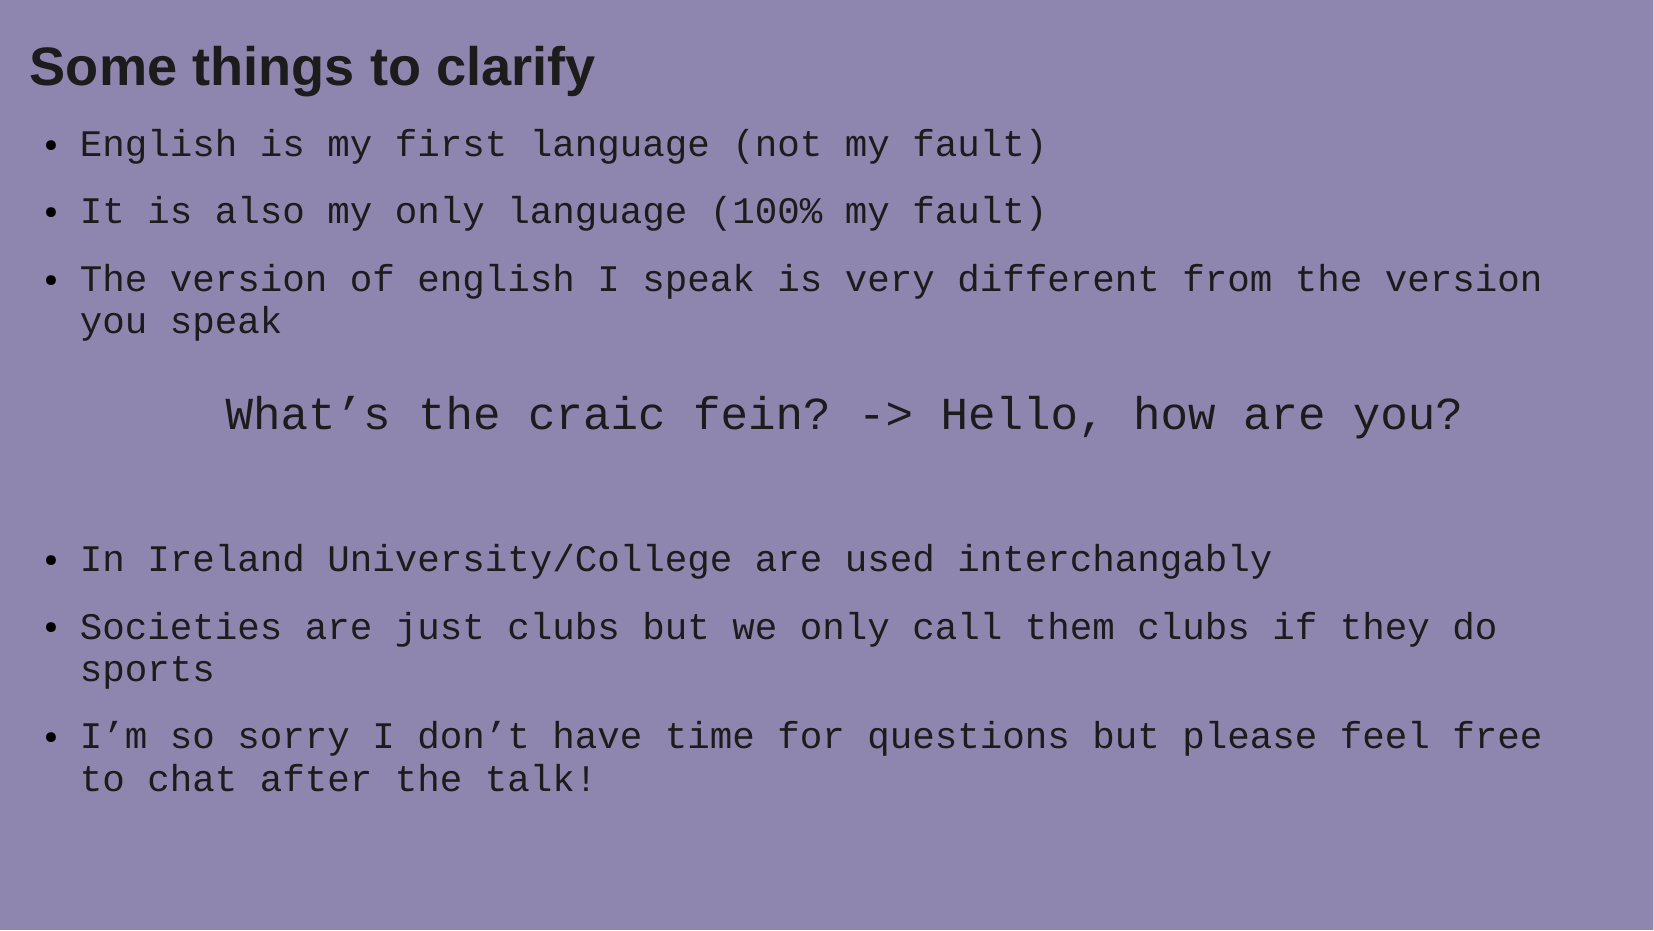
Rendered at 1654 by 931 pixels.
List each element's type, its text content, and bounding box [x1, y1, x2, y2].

text_box English is my first language (not my fault) It is also my only language (100% my fault) The version of english I speak is very different from the version you speak [29, 118, 1565, 353]
text_box What’s the craic fein? -> Hello, how are you? [0, 383, 1654, 502]
text_box In Ireland University/College are used interchangably Societies are just clubs but we only call them clubs if they do sports I’m so sorry I don’t have time for questions but please feel free to chat after the talk! [29, 533, 1565, 811]
title Some things to clarify [29, 29, 1123, 104]
